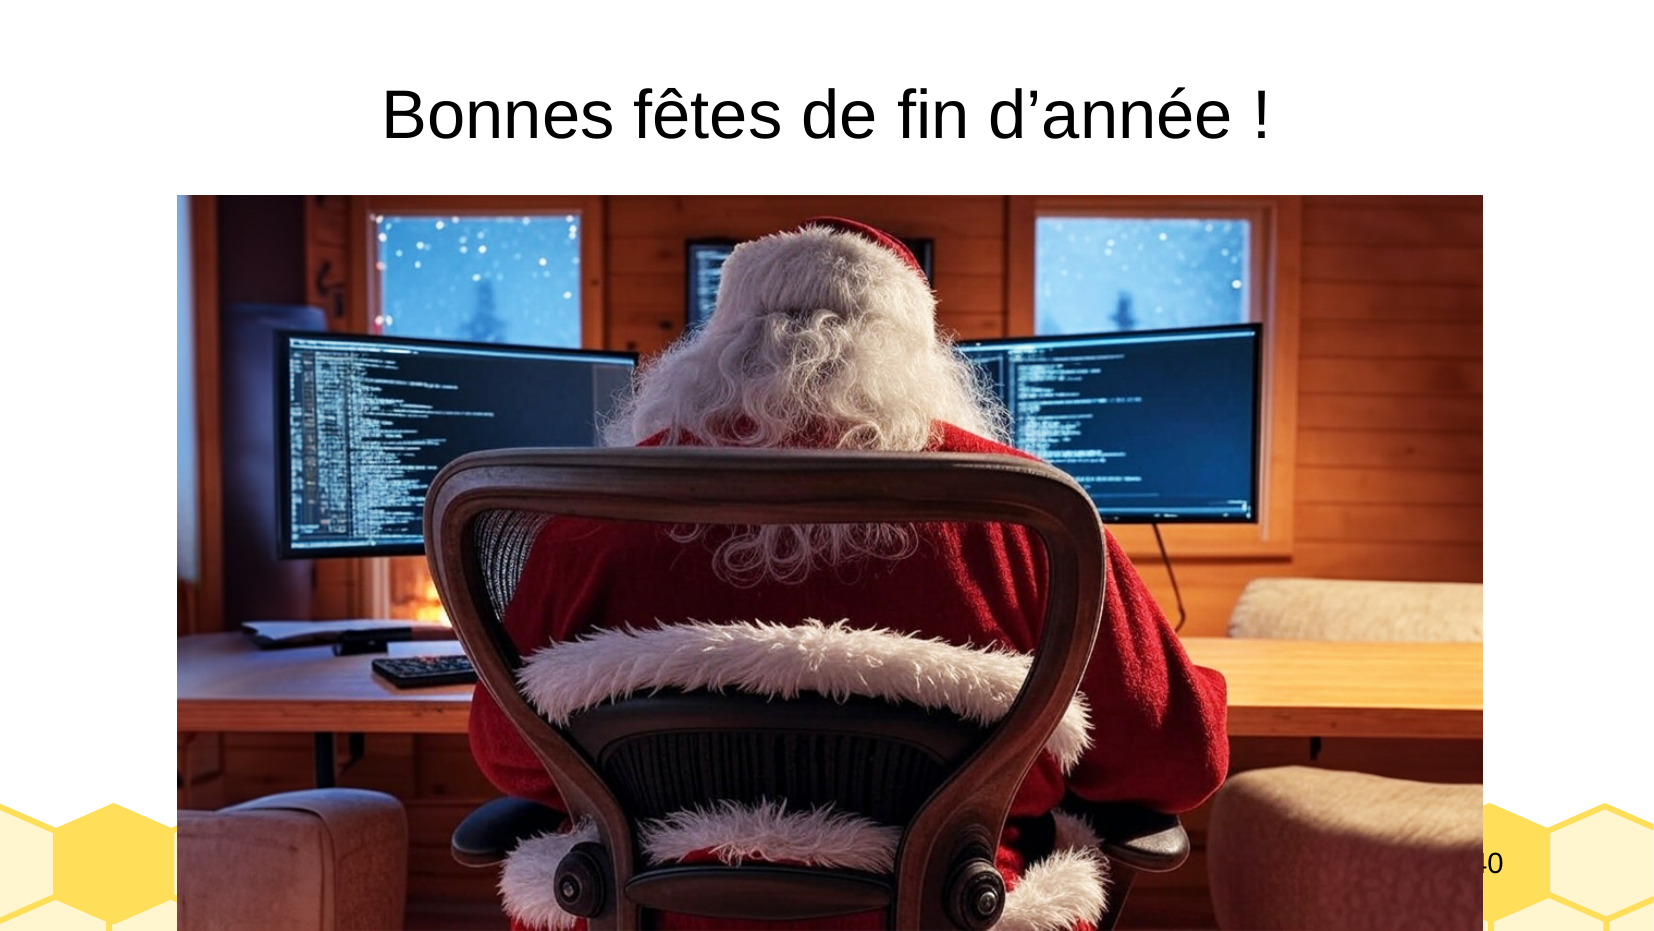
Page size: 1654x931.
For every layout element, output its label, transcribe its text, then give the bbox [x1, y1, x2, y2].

picture [177, 195, 1483, 931]
title Bonnes fêtes de fin d’année ! [82, 37, 1571, 193]
